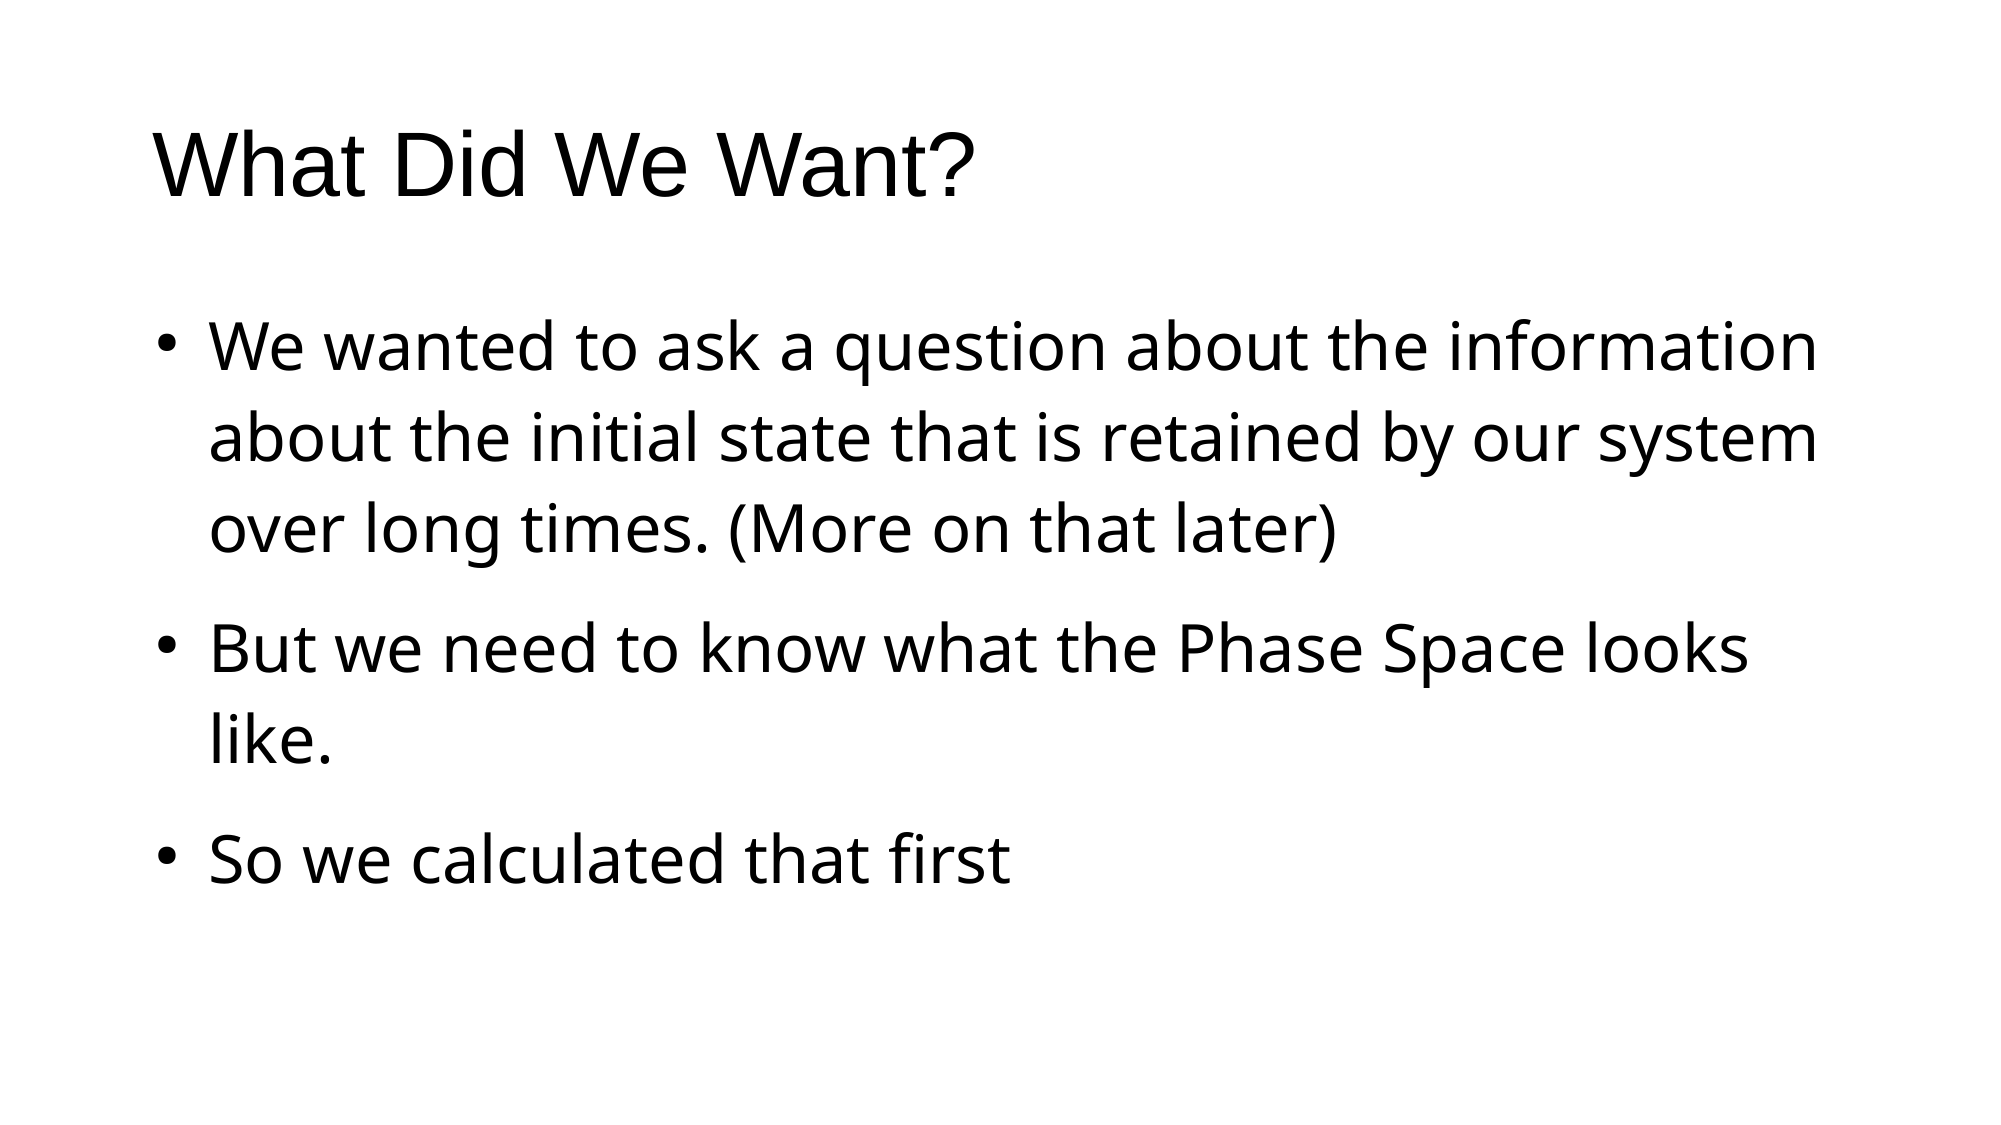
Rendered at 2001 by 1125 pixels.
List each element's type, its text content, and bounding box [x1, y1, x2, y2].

title What Did We Want? [137, 59, 1863, 278]
list We wanted to ask a question about the information about the initial state that is retained by our system over long times. (More on that later) But we need to know what the Phase Space looks like. So we calculated that first [137, 299, 1863, 1014]
